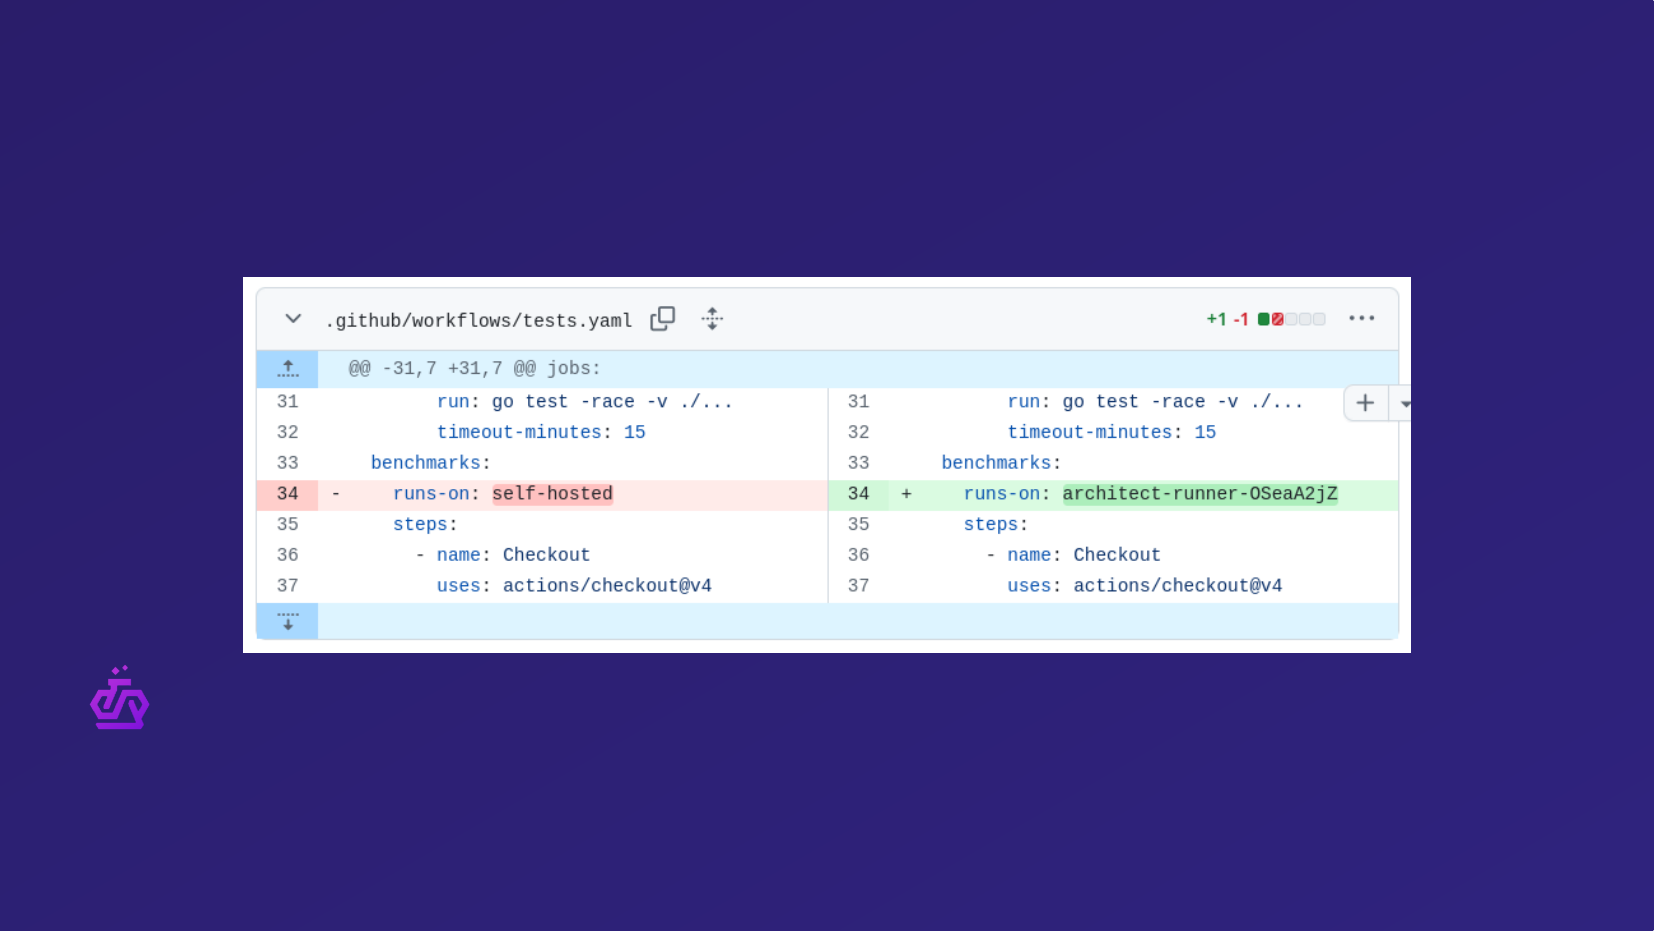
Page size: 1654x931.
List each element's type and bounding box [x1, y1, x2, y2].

picture [243, 277, 1411, 653]
picture [70, 643, 150, 755]
